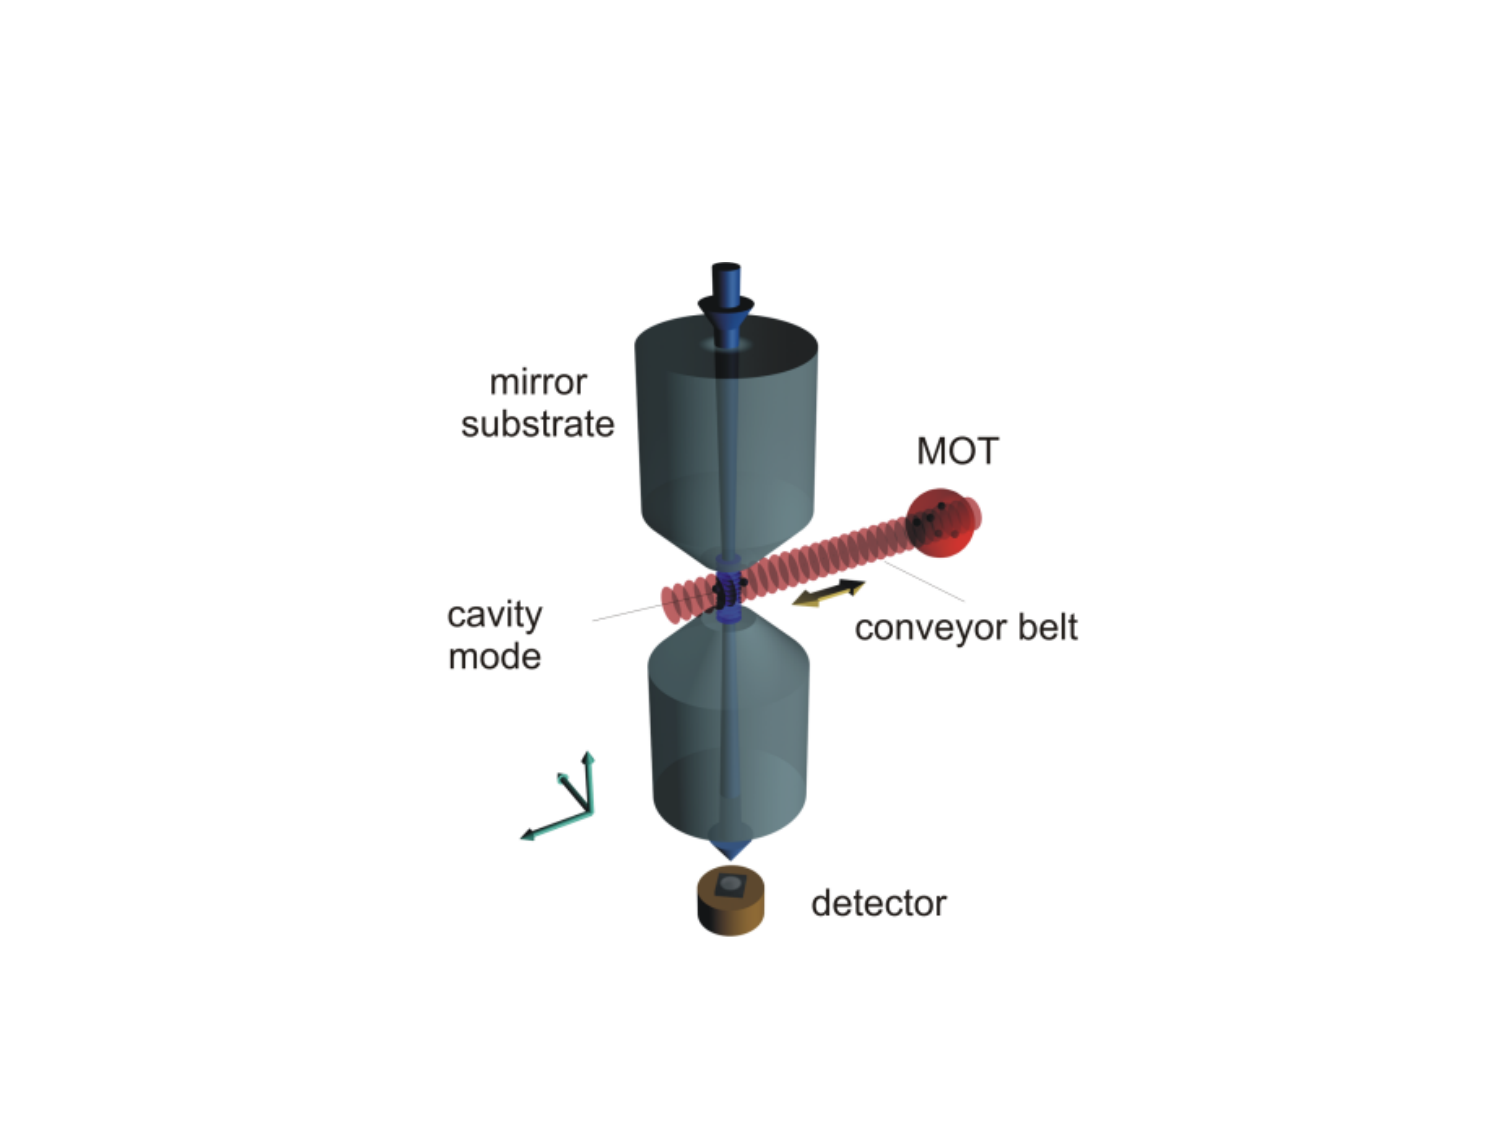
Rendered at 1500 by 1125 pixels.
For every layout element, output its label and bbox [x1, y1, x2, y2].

picture [438, 262, 1088, 950]
